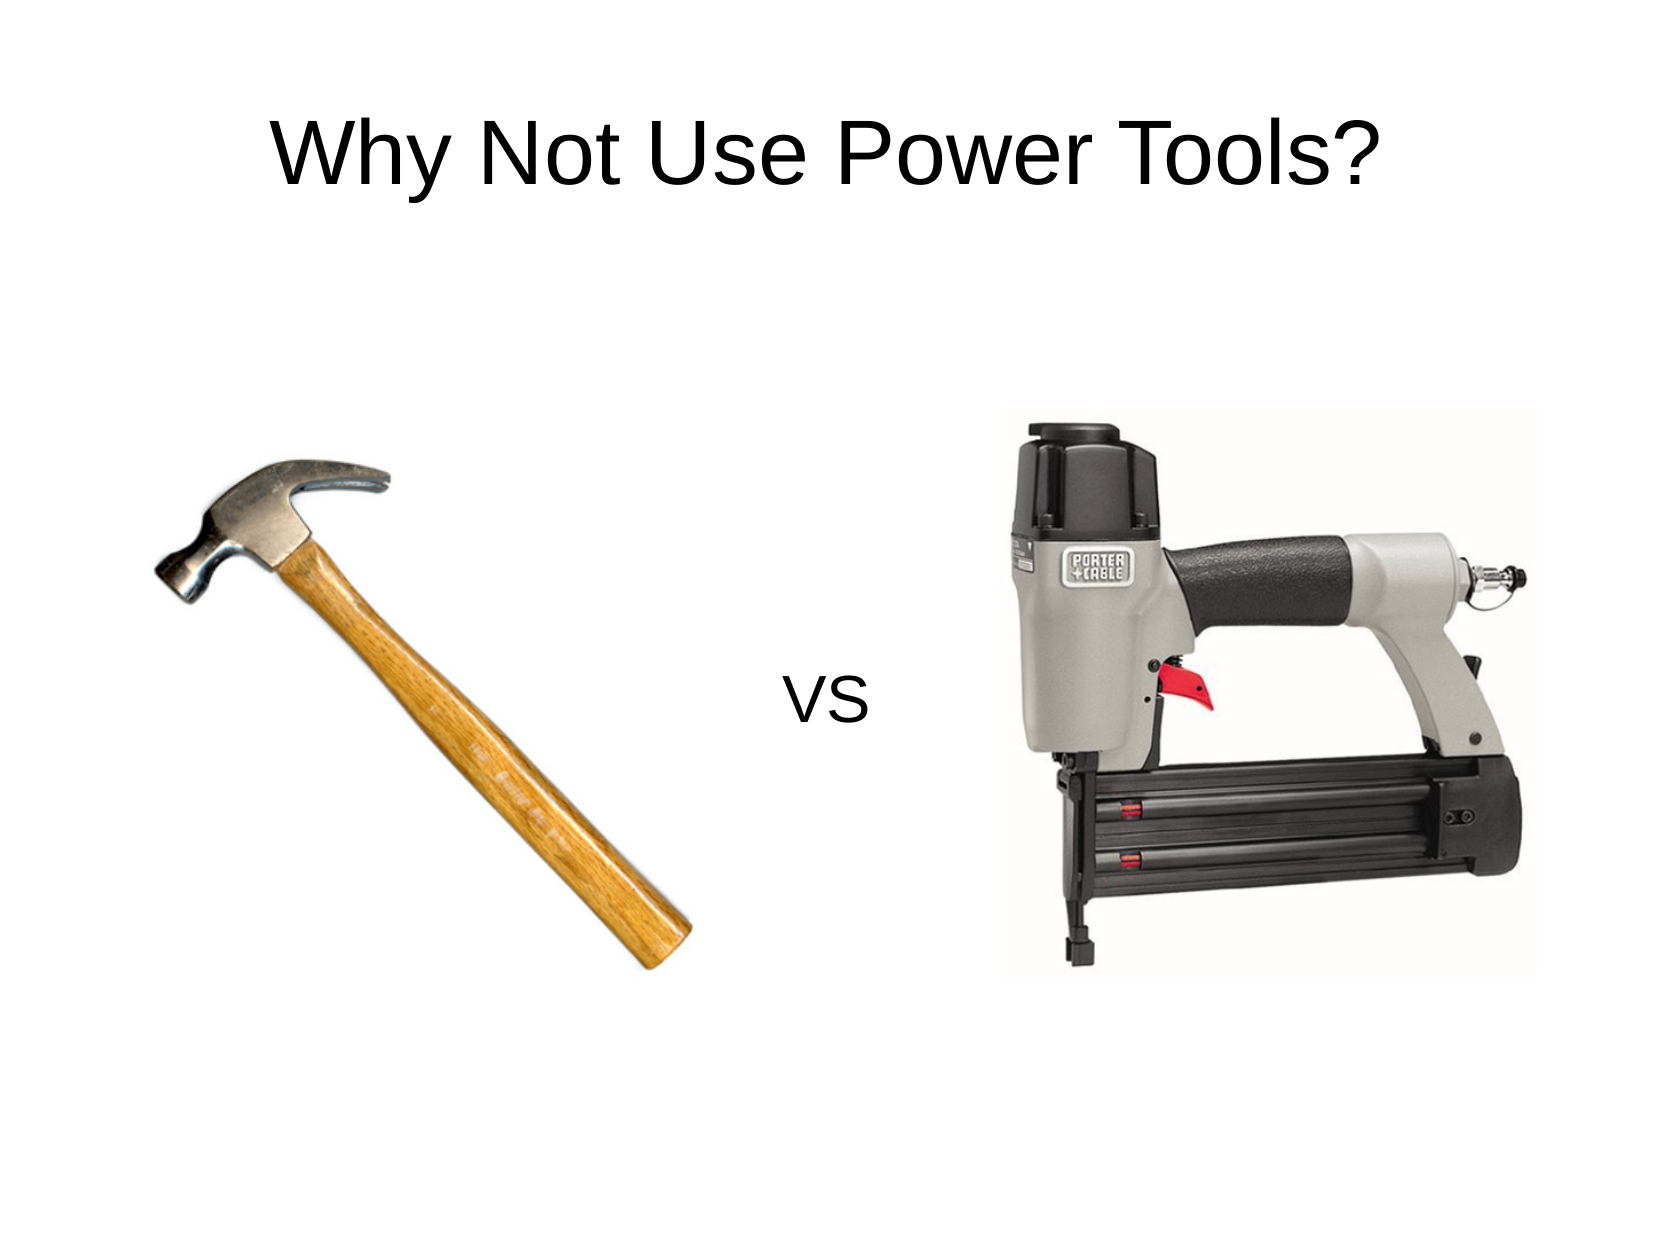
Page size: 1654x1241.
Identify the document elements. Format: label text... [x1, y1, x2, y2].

subtitle VS [82, 297, 1571, 1102]
picture [1000, 406, 1538, 979]
picture [117, 413, 743, 1005]
title Why Not Use Power Tools? [82, 56, 1571, 250]
